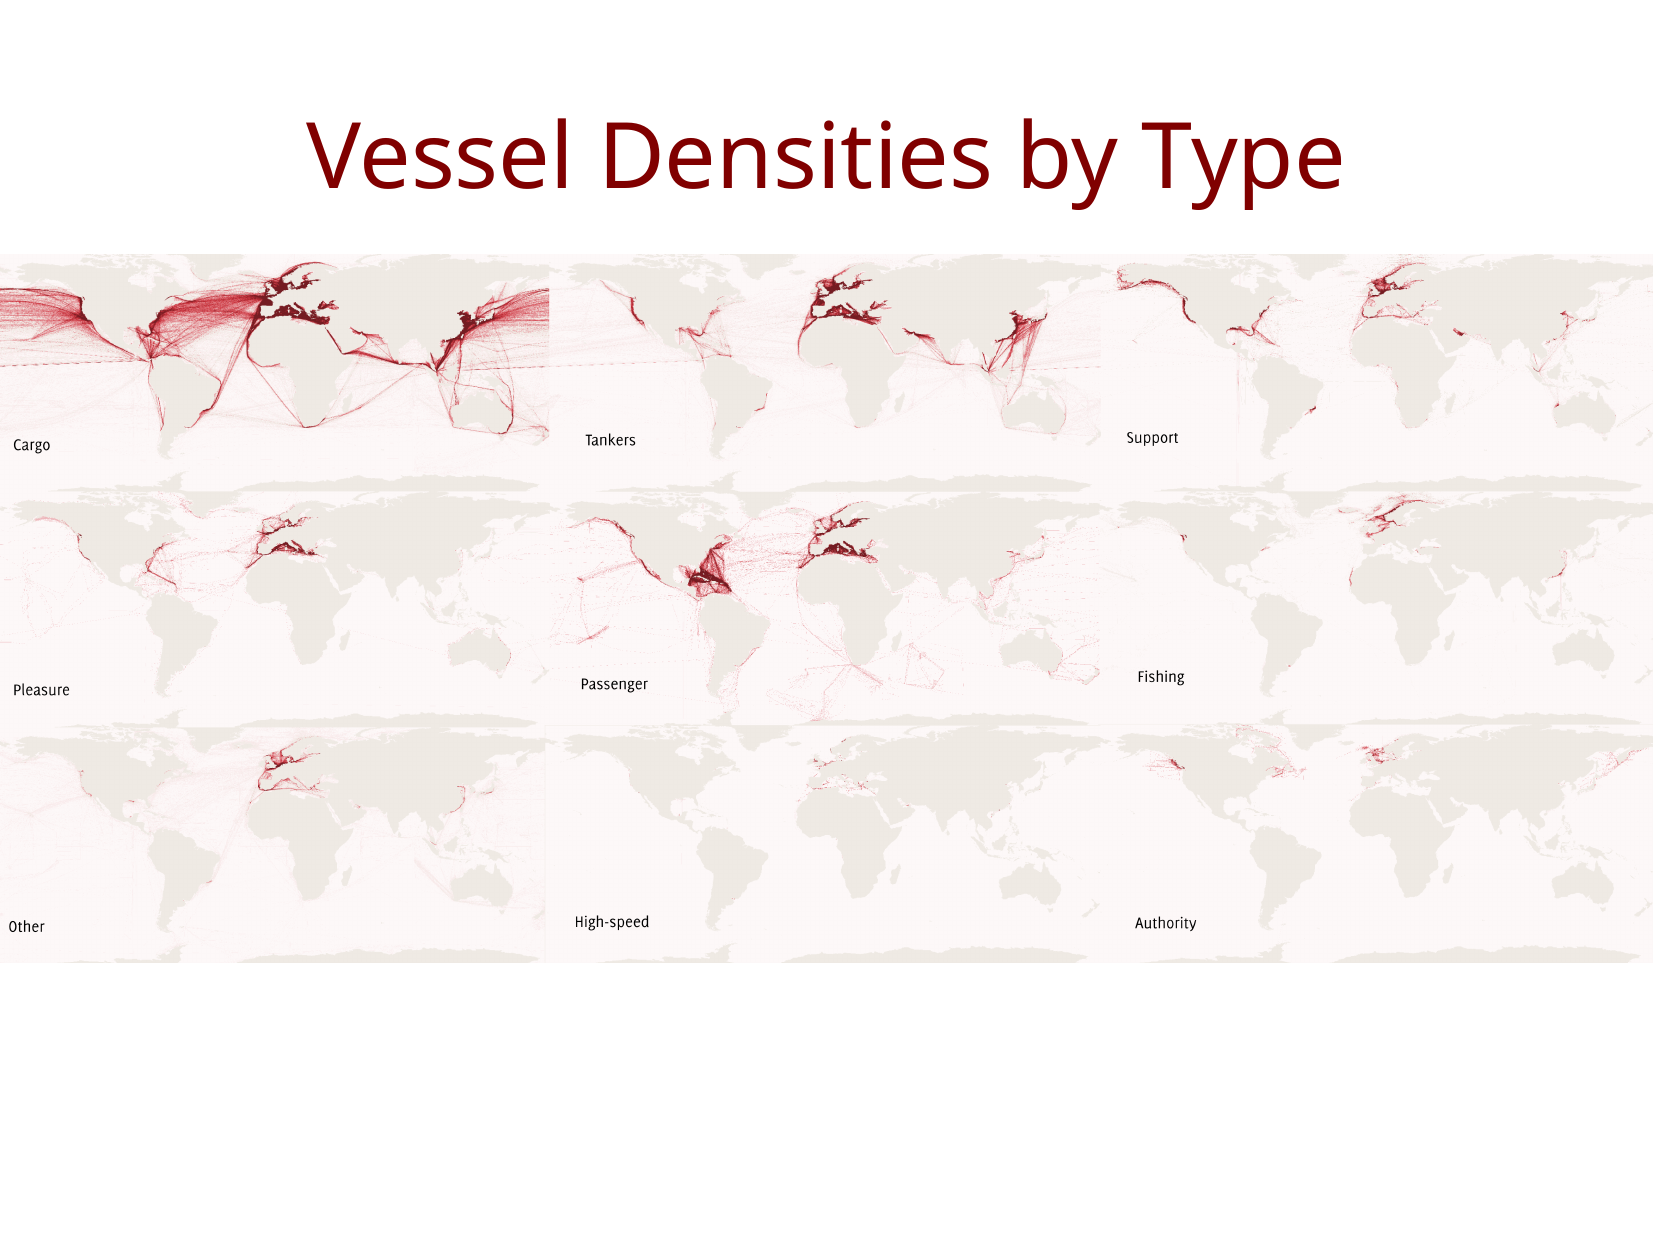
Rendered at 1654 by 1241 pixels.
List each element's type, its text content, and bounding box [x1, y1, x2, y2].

picture [0, 254, 1653, 964]
title Vessel Densities by Type [82, 49, 1571, 254]
